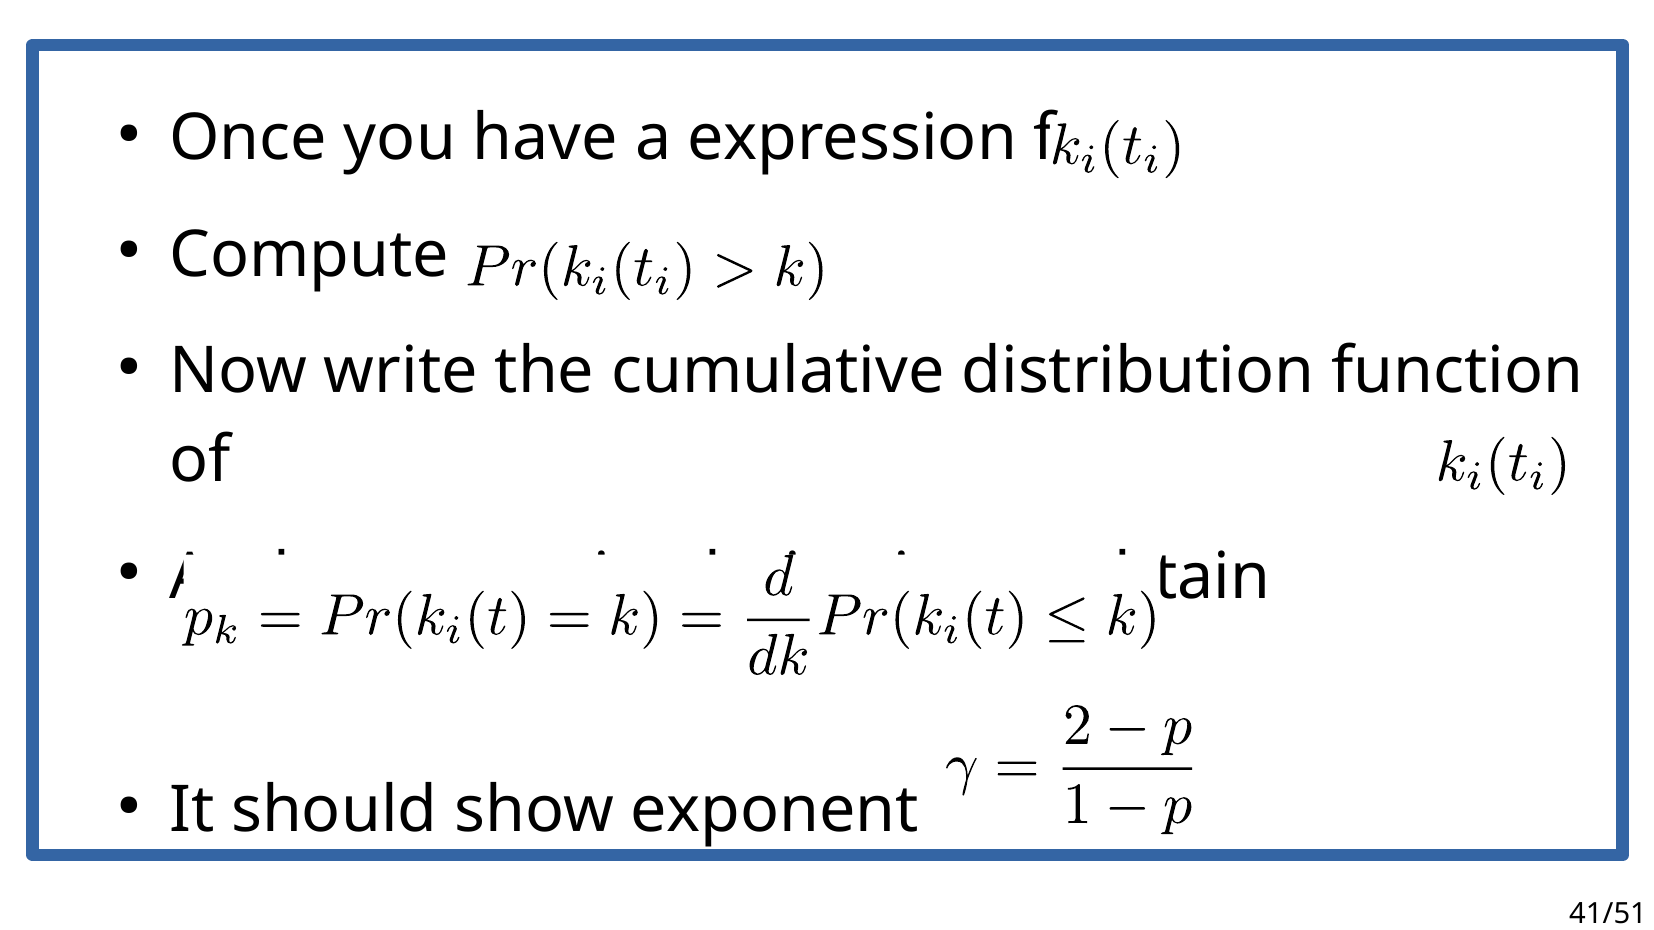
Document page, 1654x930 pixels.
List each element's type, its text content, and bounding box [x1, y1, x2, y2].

text_box [181, 554, 1161, 676]
text_box [465, 241, 829, 301]
text_box [1435, 436, 1571, 495]
list Once you have a expression for Compute Now write the cumulative distribution function of And compute its derivative to obtain It should show exponent [100, 90, 1588, 849]
text_box [945, 705, 1193, 835]
text_box [1049, 119, 1186, 179]
